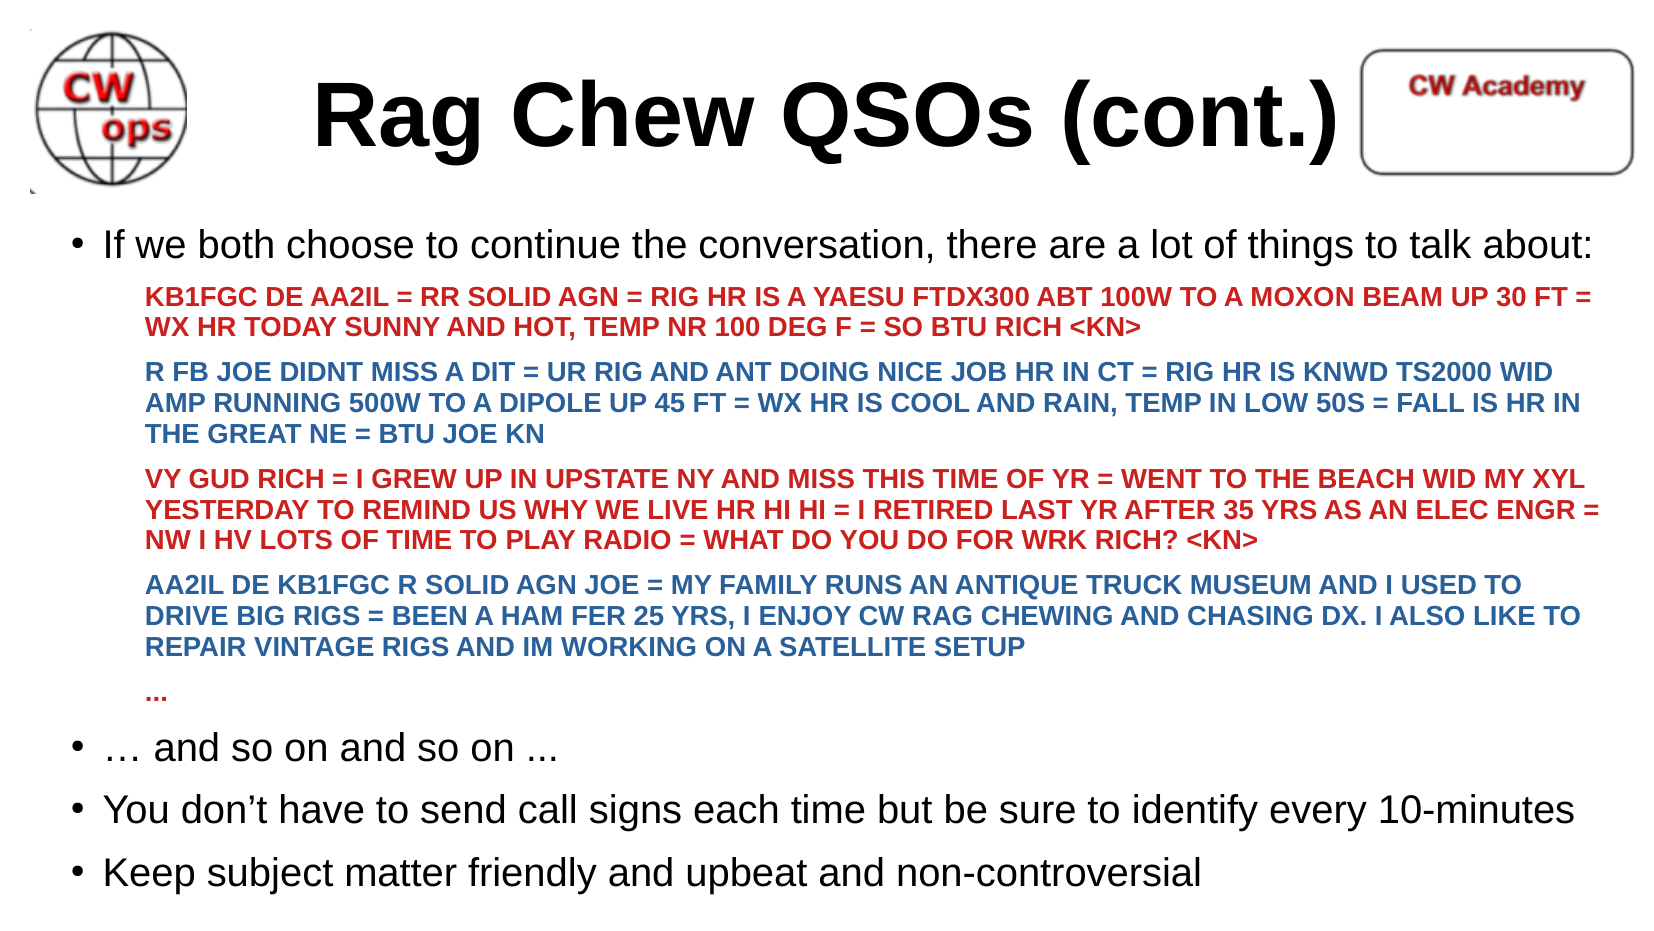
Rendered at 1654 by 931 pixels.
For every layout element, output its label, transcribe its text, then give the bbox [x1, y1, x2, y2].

list If we both choose to continue the conversation, there are a lot of things to talk about: KB1FGC DE AA2IL = RR SOLID AGN = RIG HR IS A YAESU FTDX300 ABT 100W TO A MOXON BEAM UP 30 FT = WX HR TODAY SUNNY AND HOT, TEMP NR 100 DEG F = SO BTU RICH <KN> R FB JOE DIDNT MISS A DIT = UR RIG AND ANT DOING NICE JOB HR IN CT = RIG HR IS KNWD TS2000 WID AMP RUNNING 500W TO A DIPOLE UP 45 FT = WX HR IS COOL AND RAIN, TEMP IN LOW 50S = FALL IS HR IN THE GREAT NE = BTU JOE KN VY GUD RICH = I GREW UP IN UPSTATE NY AND MISS THIS TIME OF YR = WENT TO THE BEACH WID MY XYL YESTERDAY TO REMIND US WHY WE LIVE HR HI HI = I RETIRED LAST YR AFTER 35 YRS AS AN ELEC ENGR = NW I HV LOTS OF TIME TO PLAY RADIO = WHAT DO YOU DO FOR WRK RICH? <KN> AA2IL DE KB1FGC R SOLID AGN JOE = MY FAMILY RUNS AN ANTIQUE TRUCK MUSEUM AND I USED TO DRIVE BIG RIGS = BEEN A HAM FER 25 YRS, I ENJOY CW RAG CHEWING AND CHASING DX. I ALSO LIKE TO REPAIR VINTAGE RIGS AND IM WORKING ON A SATELLITE SETUP ... … and so on and so on ... You don’t have to send call signs each time but be sure to identify every 10-minutes Keep subject matter friendly and upbeat and non-controversial [60, 222, 1609, 912]
picture [30, 29, 187, 194]
title Rag Chew QSOs (cont.) [82, 37, 1571, 193]
picture [1571, 37, 1640, 186]
